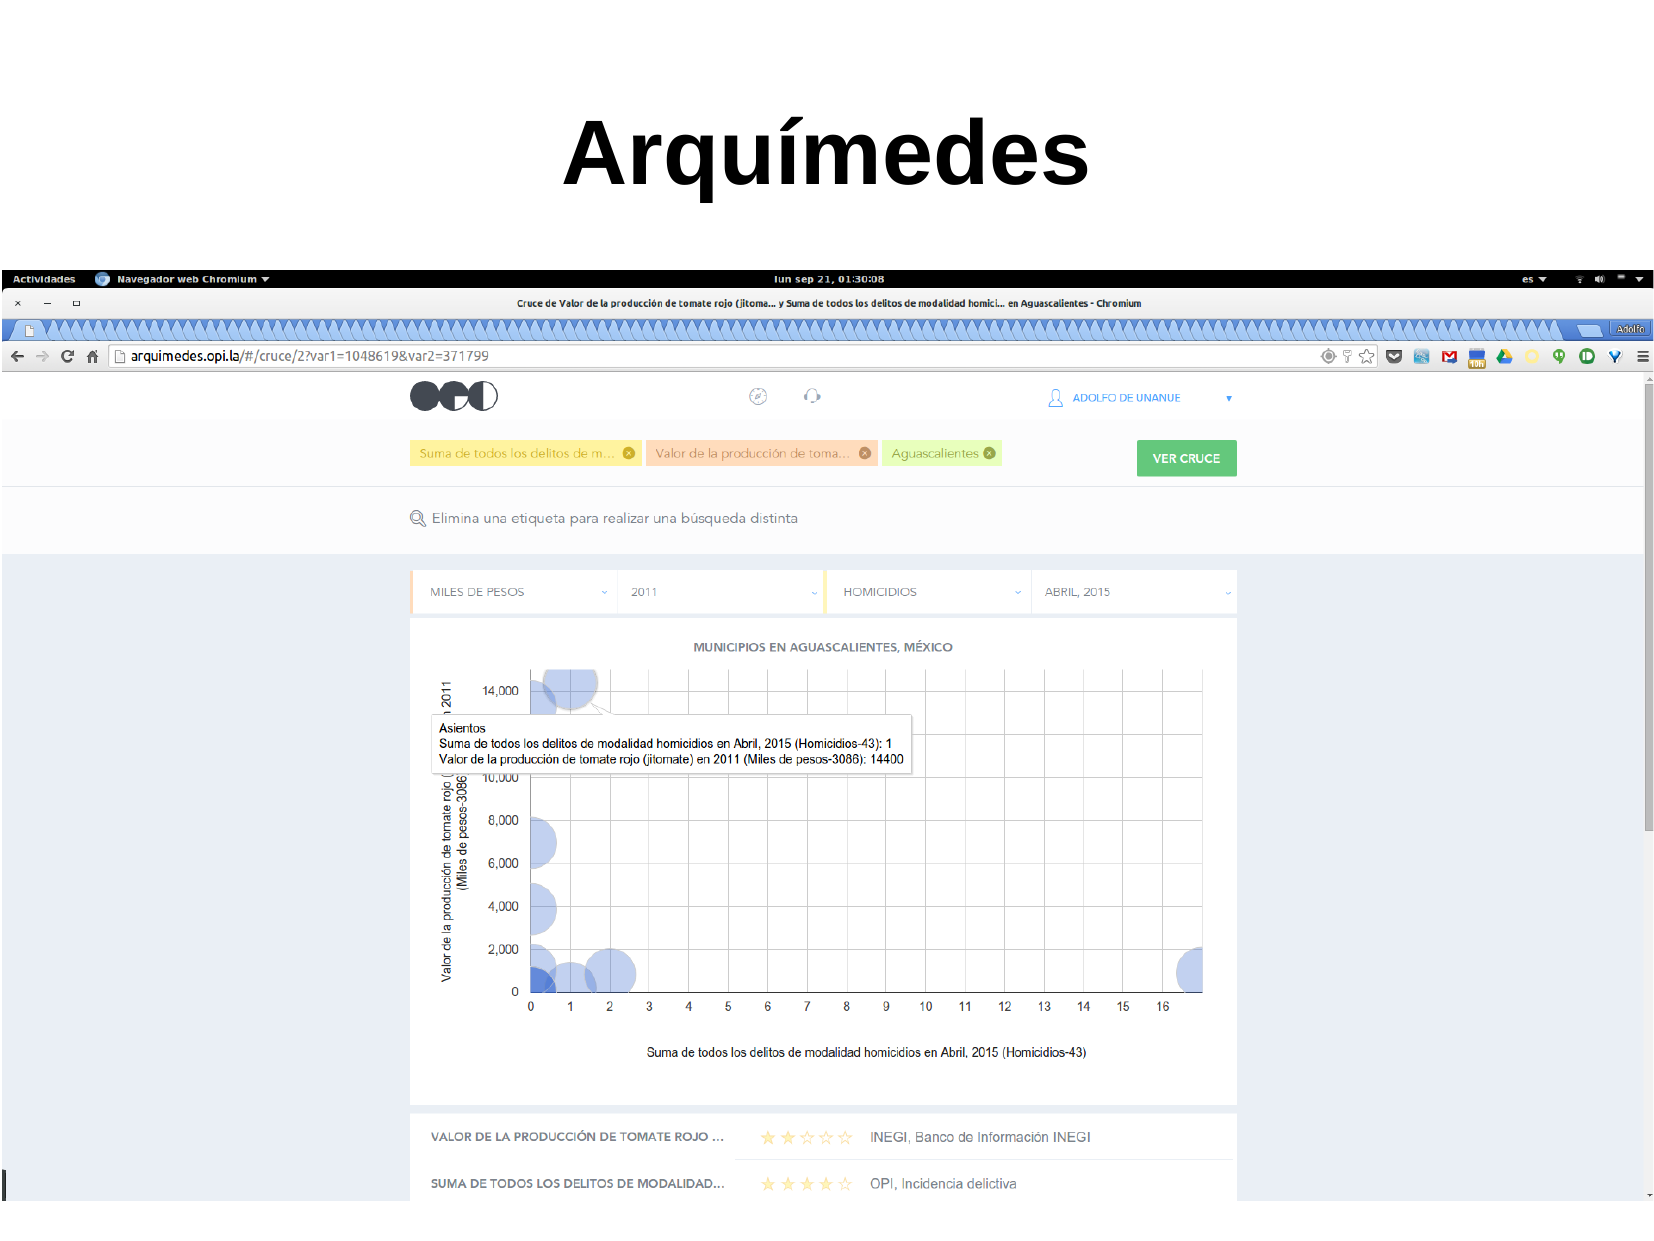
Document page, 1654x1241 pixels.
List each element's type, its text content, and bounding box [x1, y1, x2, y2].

picture [2, 270, 1654, 1201]
title Arquímedes [82, 49, 1571, 257]
